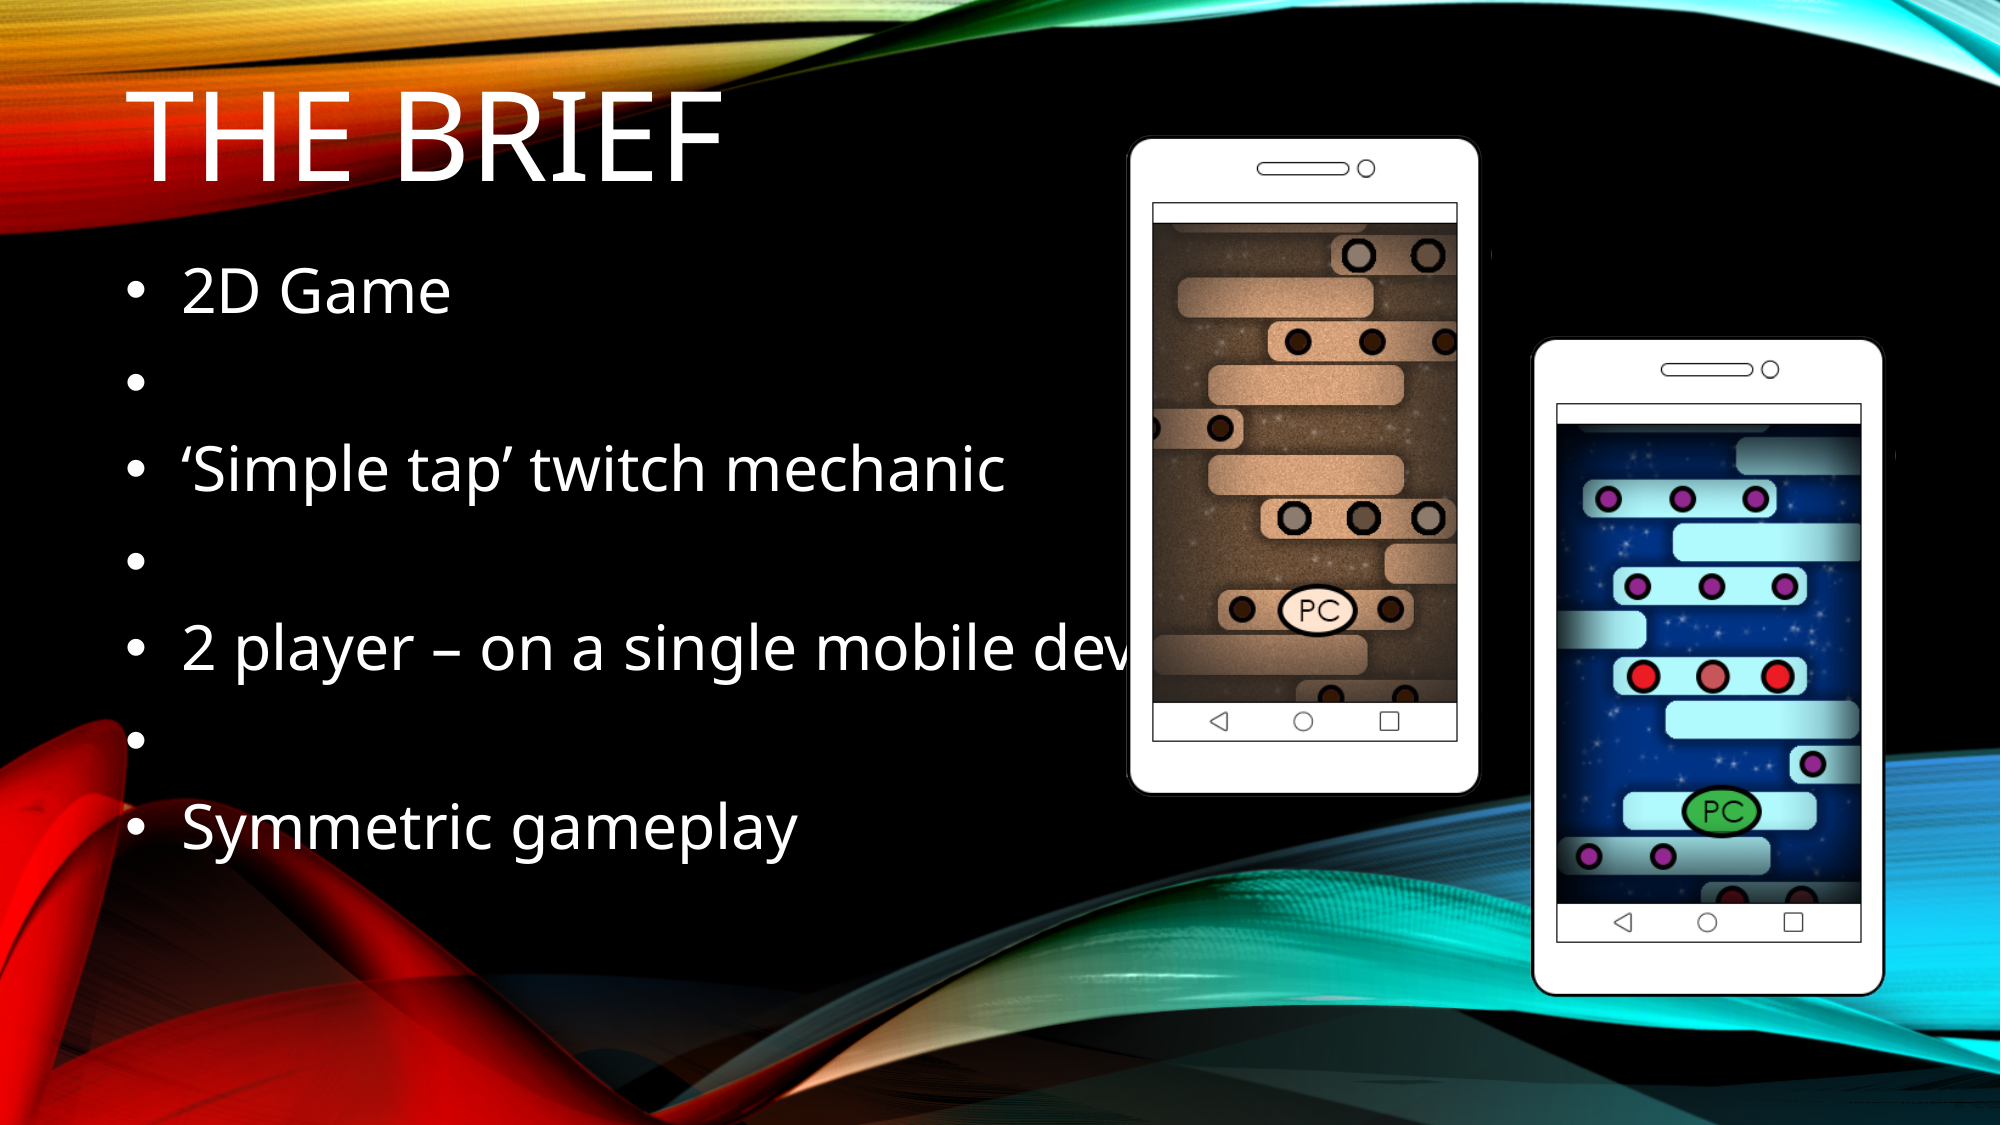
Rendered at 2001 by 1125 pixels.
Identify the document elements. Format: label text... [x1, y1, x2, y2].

subtitle 2D Game ‘Simple tap’ twitch mechanic 2 player – on a single mobile device Symmetric gameplay [109, 251, 1111, 681]
picture [1111, 122, 1493, 810]
title The Brief [109, 65, 1660, 208]
picture [1515, 323, 1897, 1011]
